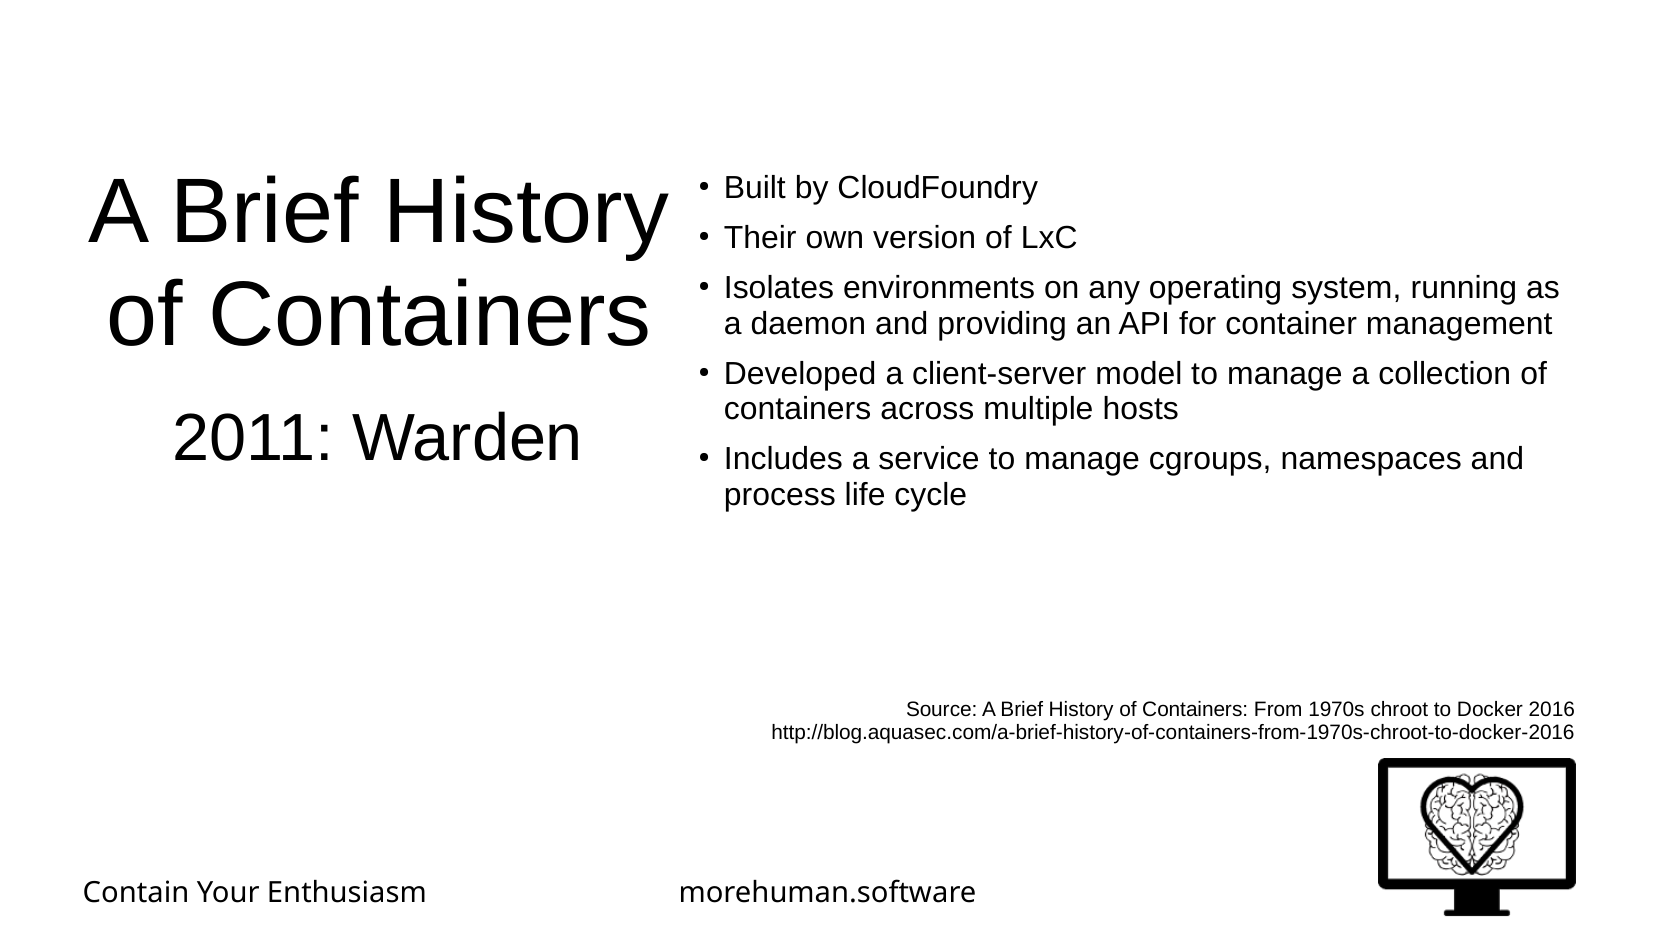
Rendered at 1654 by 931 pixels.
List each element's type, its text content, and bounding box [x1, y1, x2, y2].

list Built by CloudFoundry Their own version of LxC Isolates environments on any operating system, running as a daemon and providing an API for container management Developed a client-server model to manage a collection of containers across multiple hosts Includes a service to manage cgroups, namespaces and process life cycle [690, 169, 1572, 545]
picture [1378, 775, 1576, 925]
title A Brief History of Containers [83, 154, 676, 371]
text_box 2011: Warden [81, 400, 674, 705]
text_box Source: A Brief History of Containers: From 1970s chroot to Docker 2016 http://blog.aquasec.com/a-brief-history-of-containers-from-1970s-chroot-to-docker-2016 [734, 689, 1590, 775]
